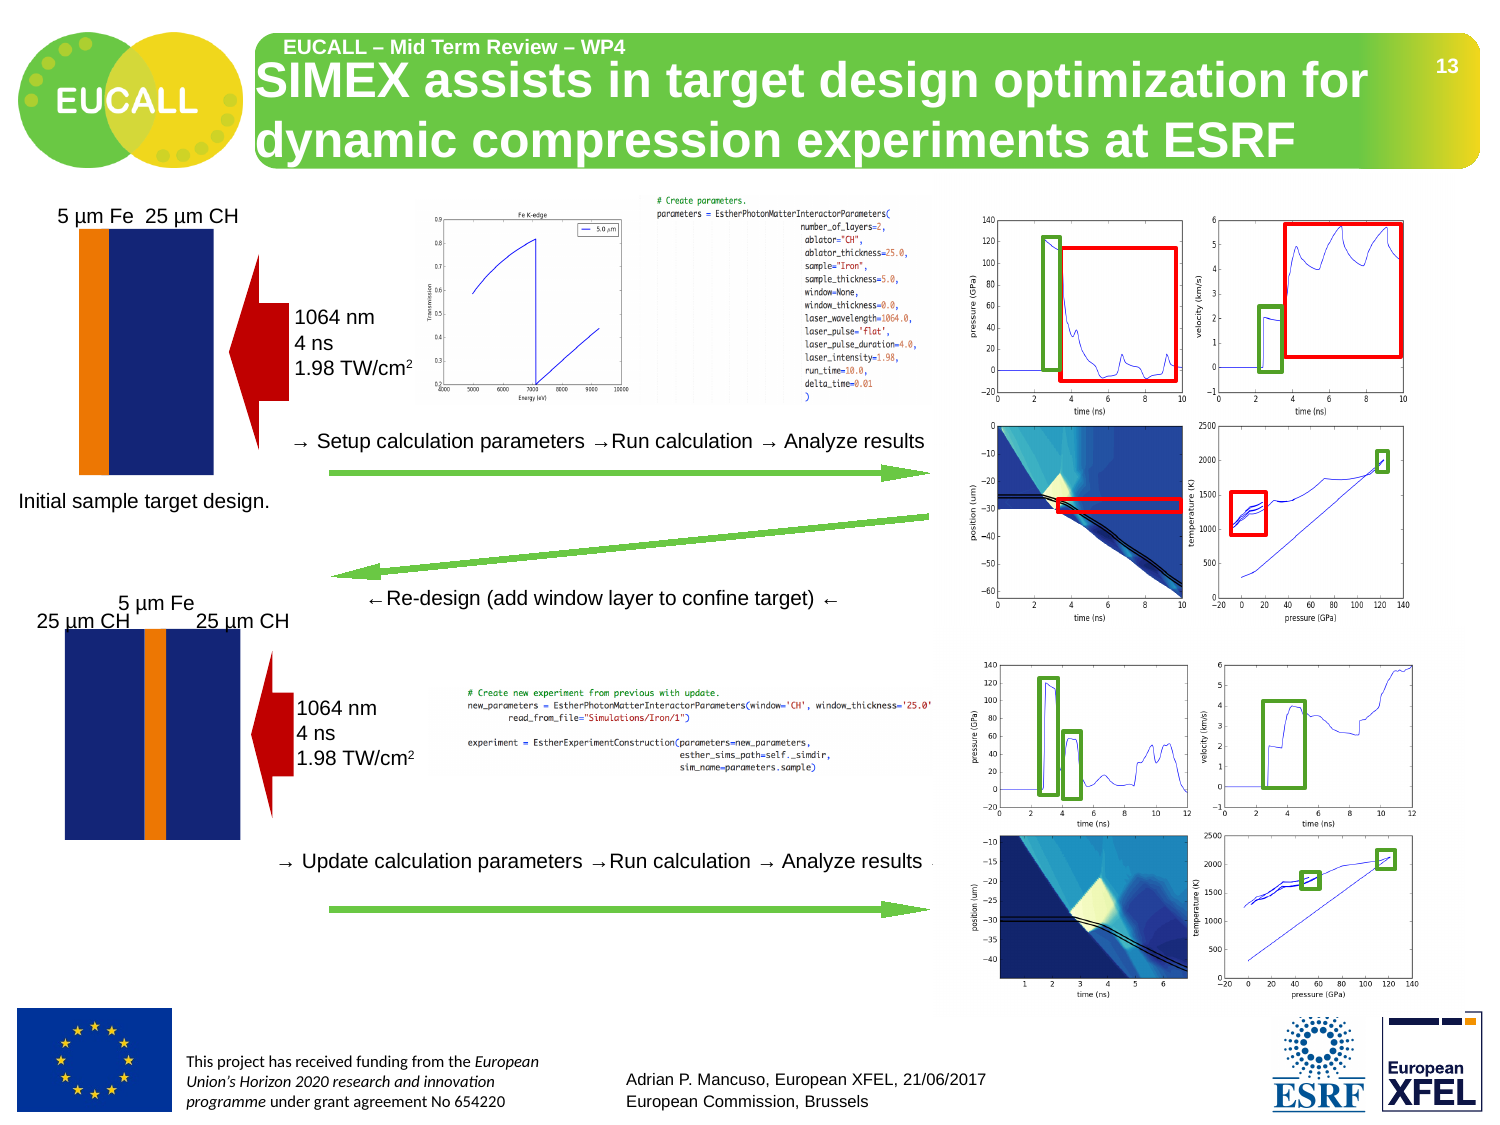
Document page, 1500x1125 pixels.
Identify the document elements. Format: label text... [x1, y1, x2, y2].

text_box 5 µm Fe [42, 194, 149, 235]
text_box [251, 650, 281, 819]
text_box → Update calculation parameters →Run calculation → Analyze results → [254, 840, 933, 902]
text_box 1064 nm 4 ns 1.98 TW/cm2 [281, 687, 430, 777]
text_box [329, 464, 930, 482]
text_box 25 µm CH [181, 599, 305, 640]
text_box [79, 235, 214, 476]
text_box 5 µm Fe [103, 582, 210, 622]
text_box SIMEX assists in target design optimization for dynamic compression experiments at ESRF [254, 55, 1470, 168]
text_box Initial sample target design. [3, 480, 420, 520]
text_box 25 µm CH [149, 194, 254, 235]
picture [17, 1008, 172, 1112]
text_box 25 µm CH [21, 600, 146, 640]
text_box → Setup calculation parameters →Run calculation → Analyze results → [269, 420, 932, 482]
text_box 1064 nm 4 ns 1.98 TW/cm2 [279, 296, 415, 387]
picture [18, 32, 243, 168]
text_box [64, 628, 241, 840]
text_box ←Re-design (add window layer to confine target) ← [344, 576, 932, 615]
text_box [228, 254, 289, 450]
text_box [329, 901, 930, 918]
picture [415, 173, 1465, 1114]
text_box [331, 513, 929, 580]
